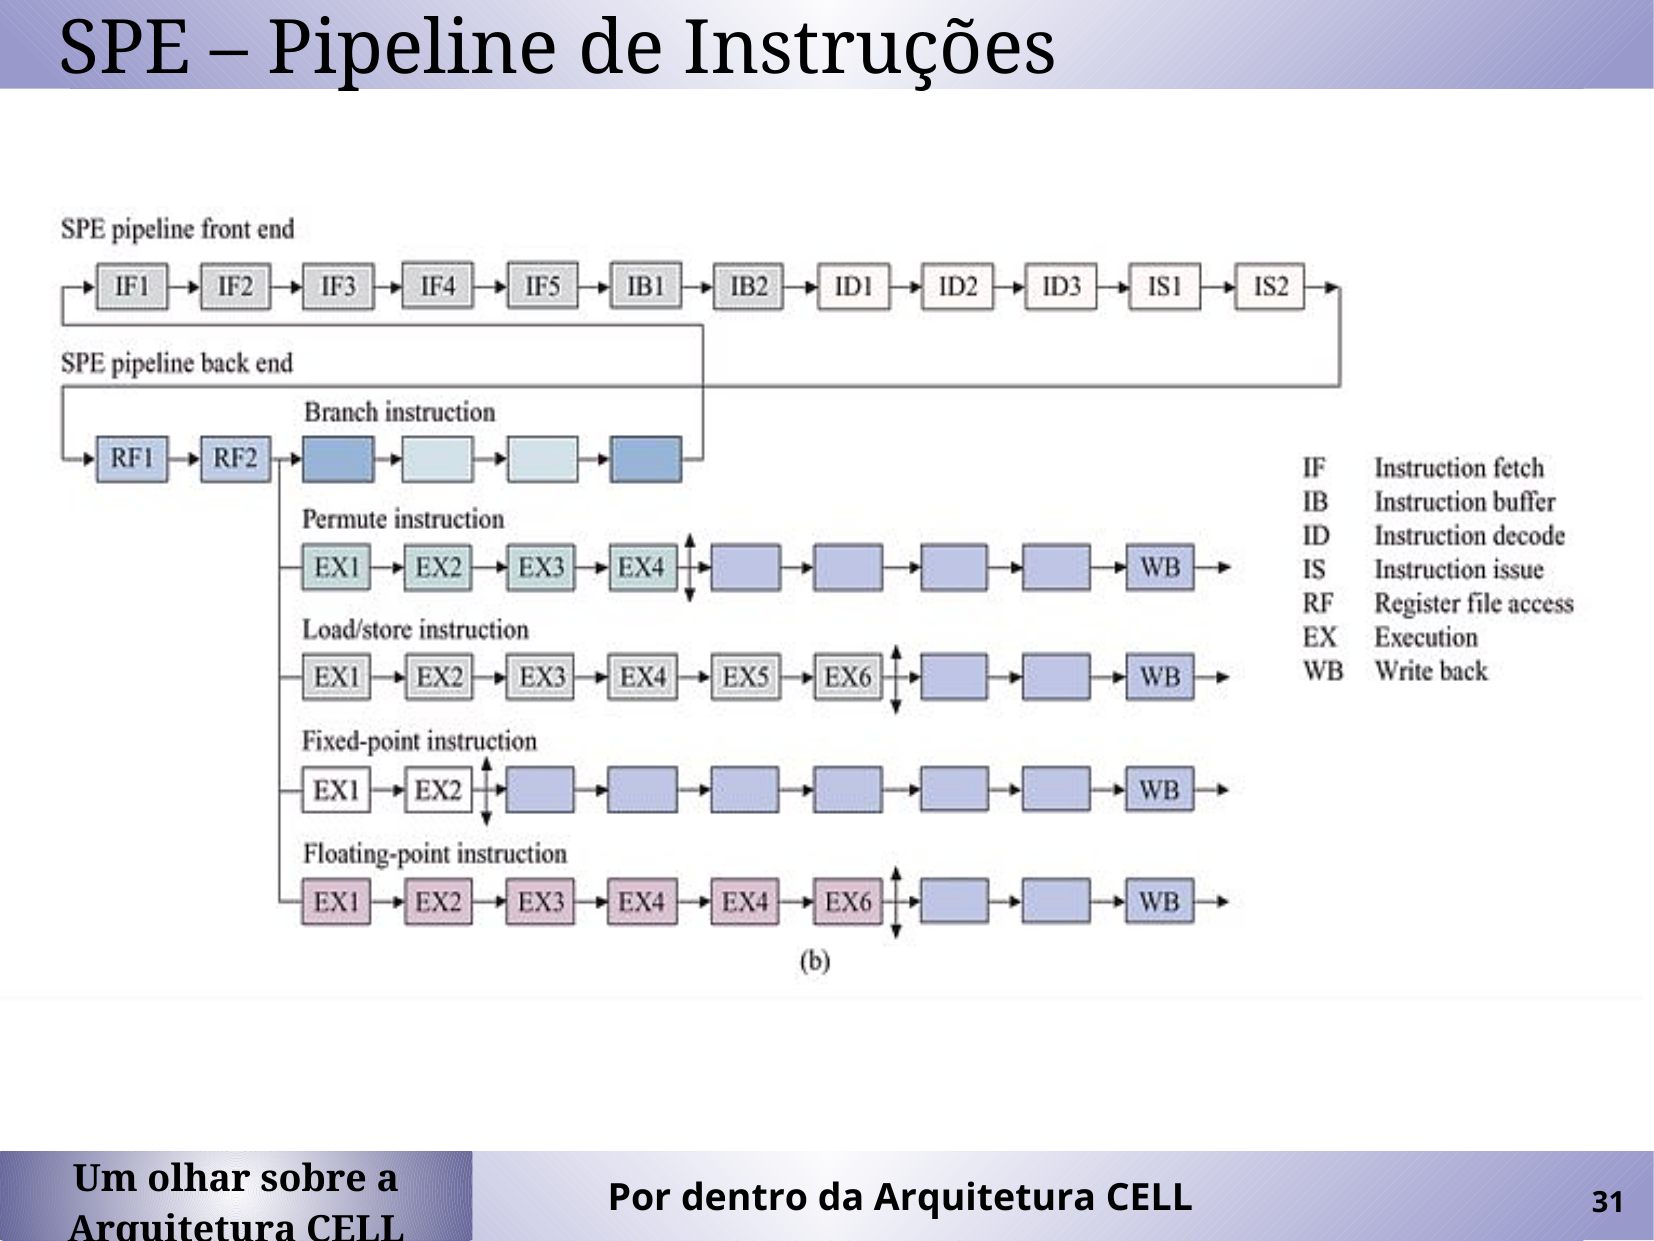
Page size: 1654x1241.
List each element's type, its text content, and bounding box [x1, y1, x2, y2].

title SPE – Pipeline de Instruções [59, 0, 1447, 89]
text_box Por dentro da Arquitetura CELL [501, 1151, 1300, 1241]
picture [0, 206, 1643, 1004]
